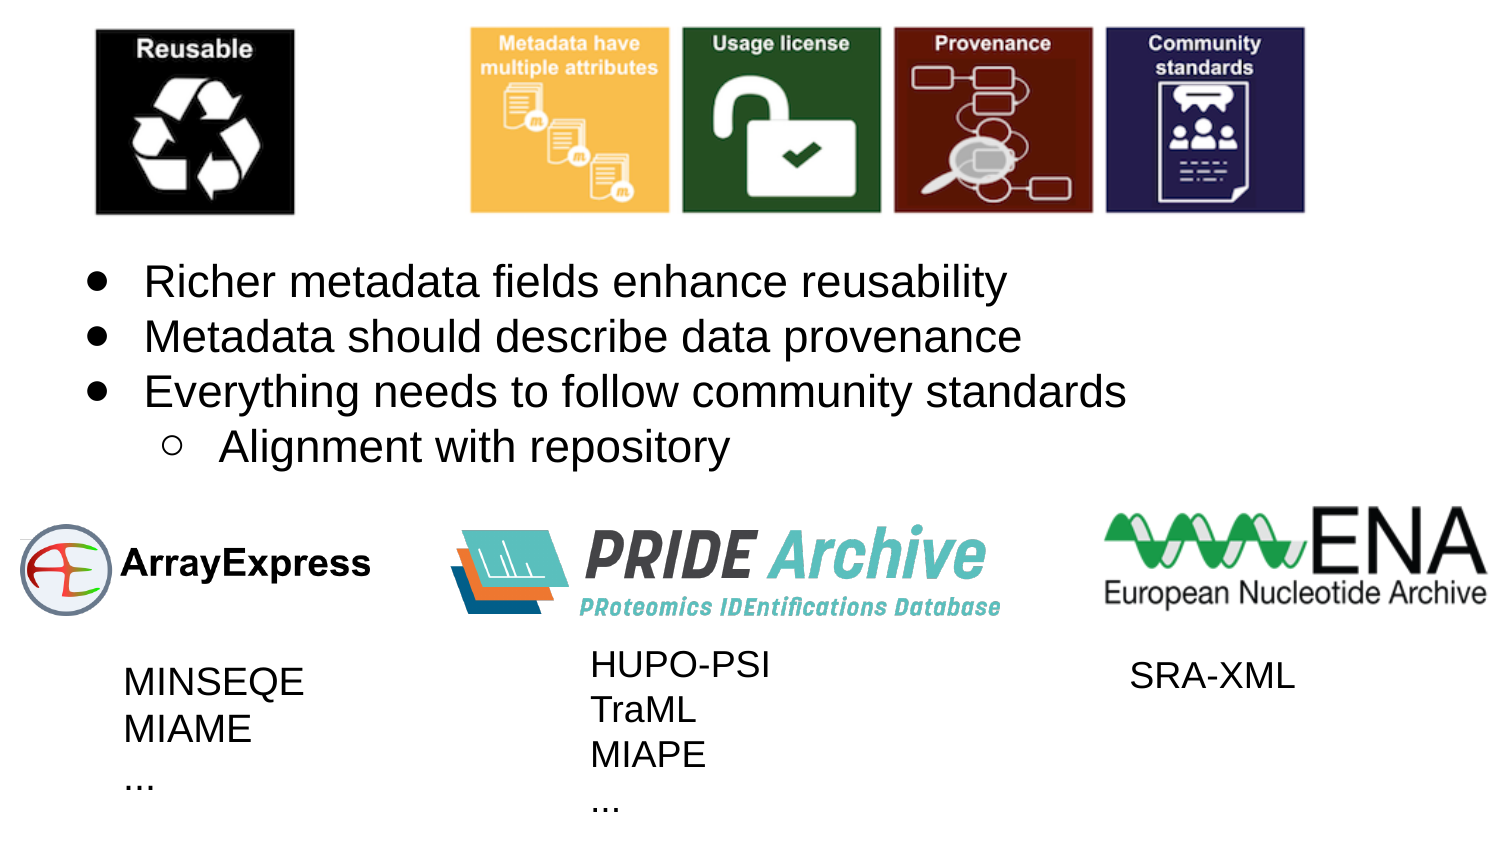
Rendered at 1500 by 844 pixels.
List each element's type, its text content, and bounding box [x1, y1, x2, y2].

picture [20, 524, 370, 616]
picture [89, 21, 302, 221]
text_box MINSEQE MIAME ... [108, 640, 458, 814]
picture [1094, 499, 1500, 616]
text_box HUPO-PSI TraML MIAPE ... [575, 624, 1068, 835]
picture [464, 23, 1311, 219]
text_box Richer metadata fields enhance reusability Metadata should describe data provenance Everything needs to follow community standards Alignment with repository [53, 236, 1397, 487]
text_box SRA-XML [1114, 635, 1464, 711]
picture [450, 524, 1000, 616]
